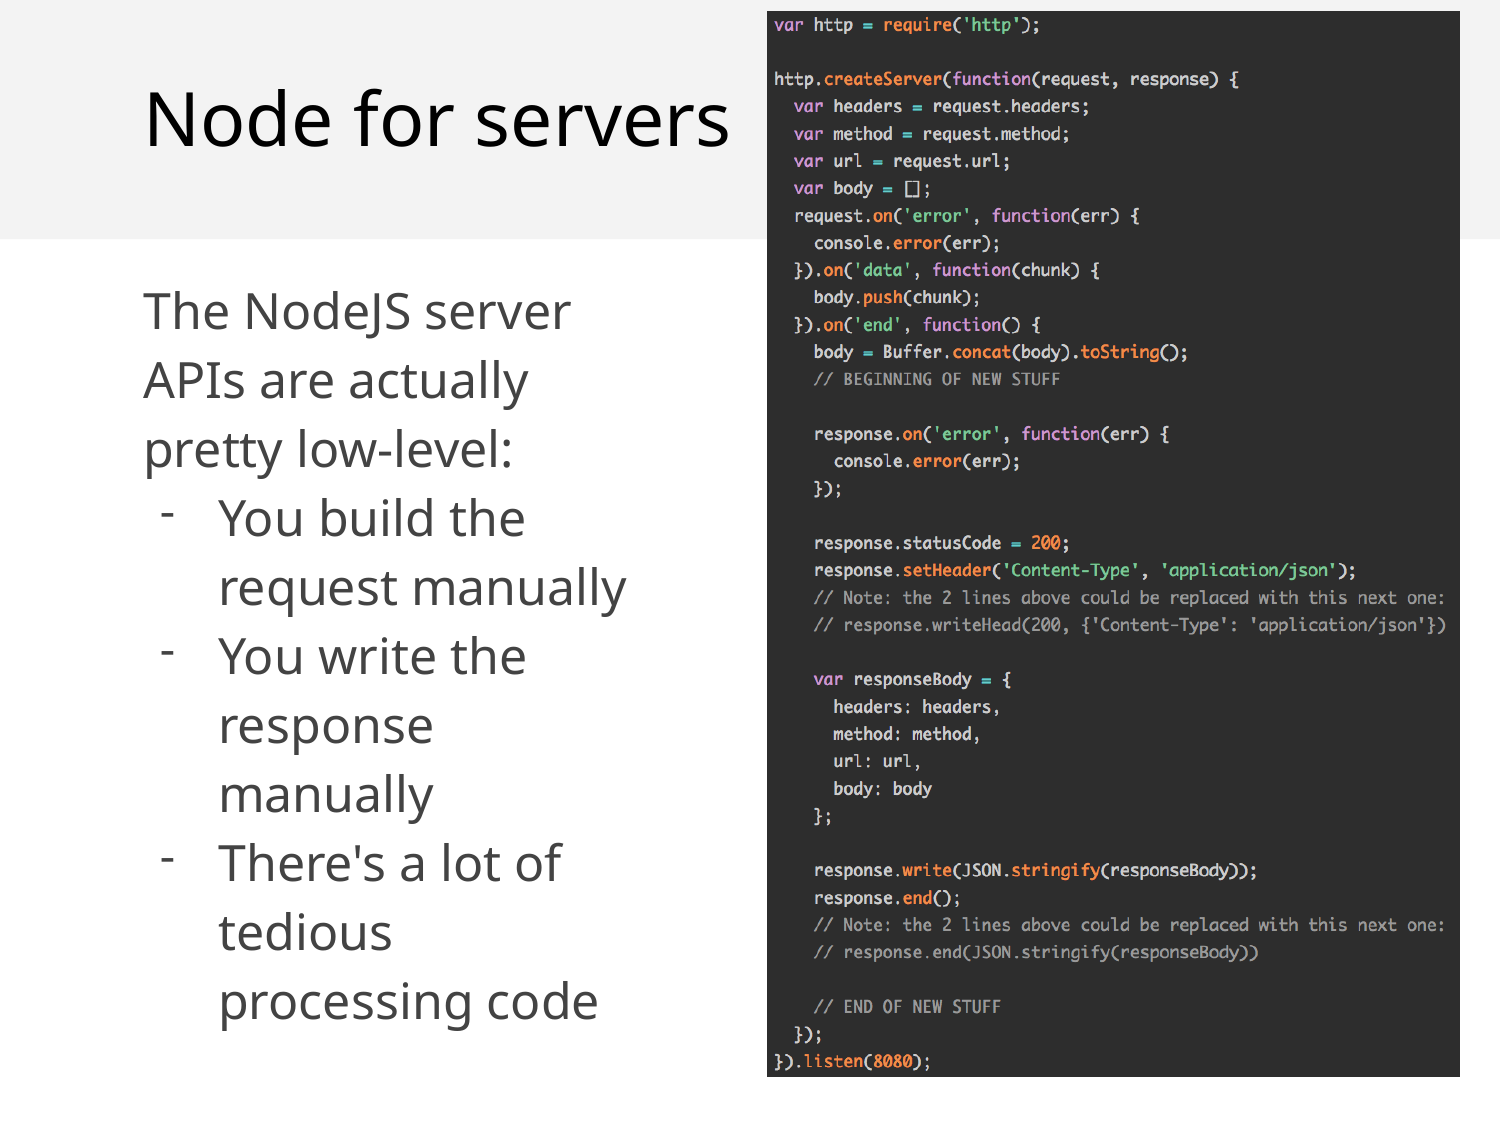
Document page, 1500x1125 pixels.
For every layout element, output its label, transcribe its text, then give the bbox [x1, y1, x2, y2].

picture [767, 11, 1460, 1077]
title Node for servers [128, 56, 767, 183]
list The NodeJS server APIs are actually pretty low-level: You build the request manually You write the response manually There's a lot of tedious processing code [128, 255, 658, 1004]
